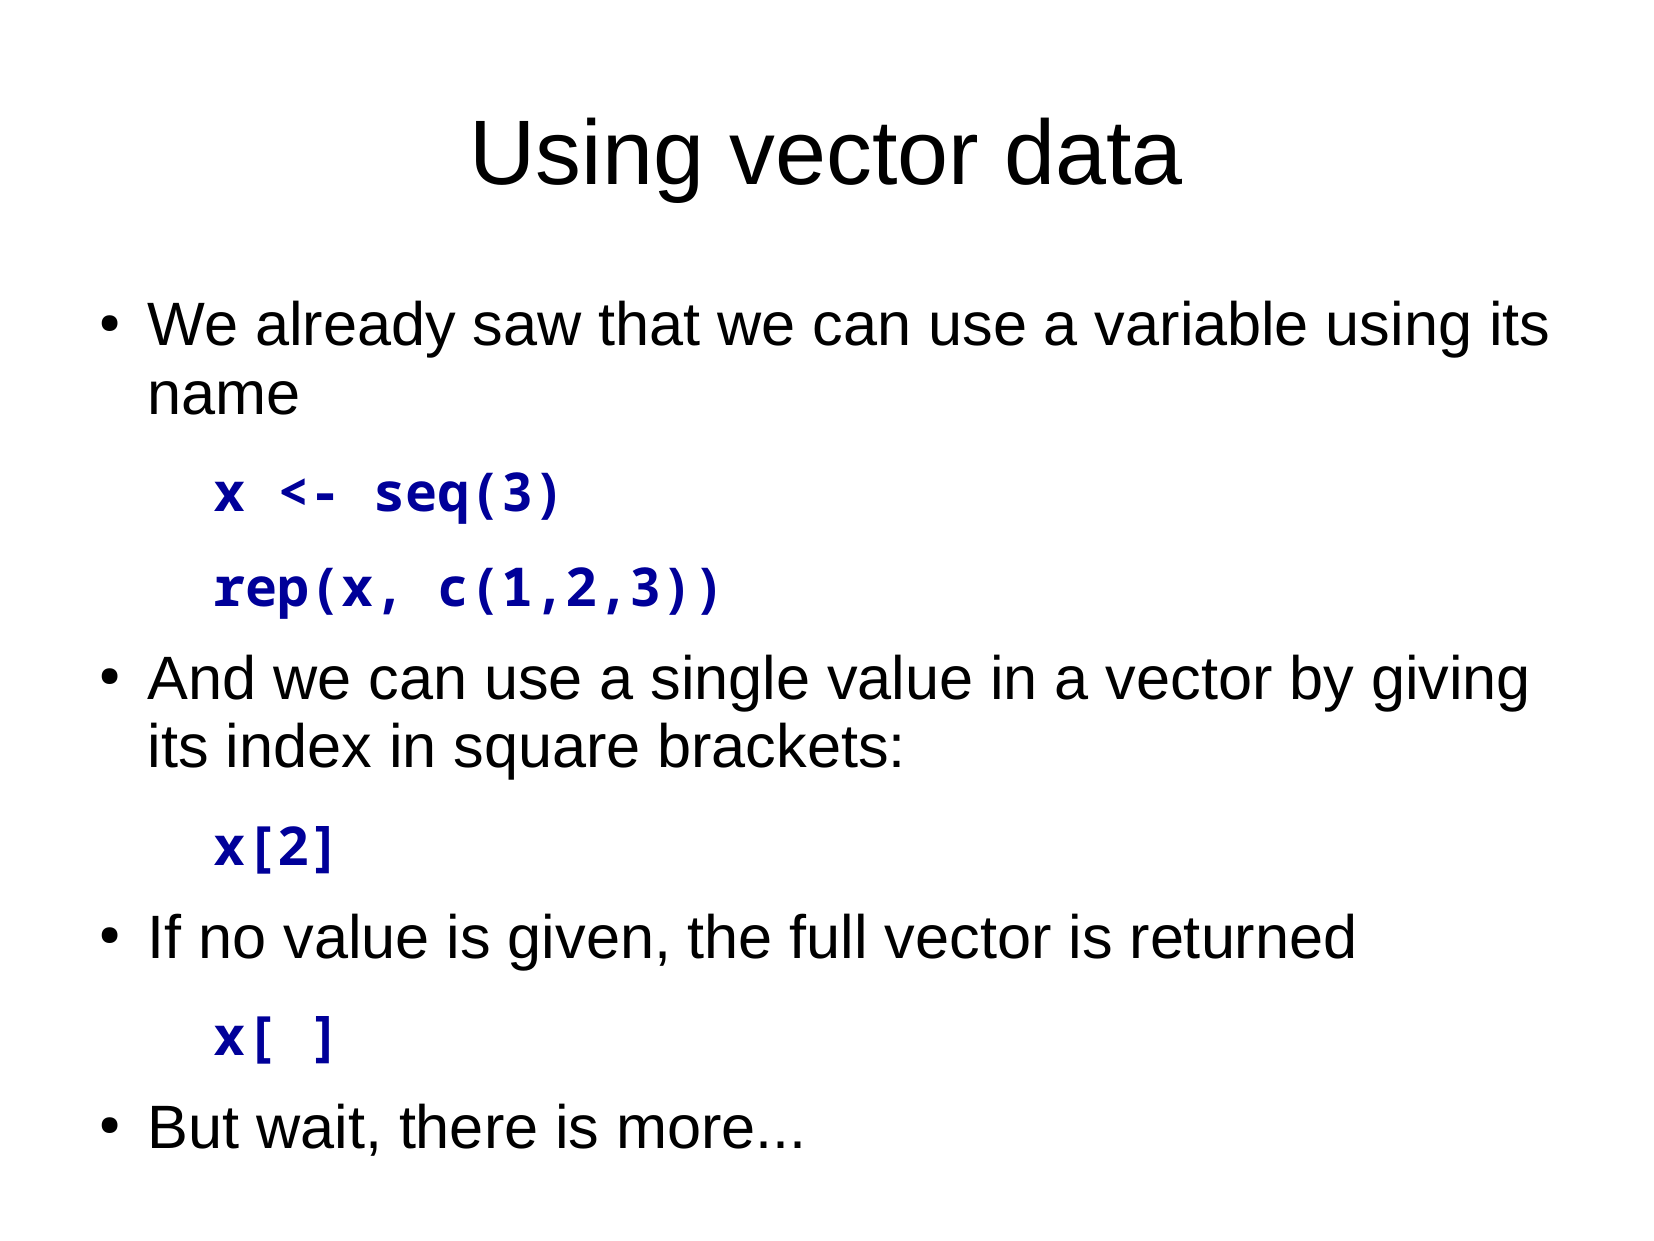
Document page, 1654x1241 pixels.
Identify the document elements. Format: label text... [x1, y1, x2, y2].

title Using vector data [82, 49, 1571, 257]
list We already saw that we can use a variable using its name x <- seq(3) rep(x, c(1,2,3)) And we can use a single value in a vector by giving its index in square brackets: x[2] If no value is given, the full vector is returned x[ ] But wait, there is more... [82, 290, 1571, 1170]
